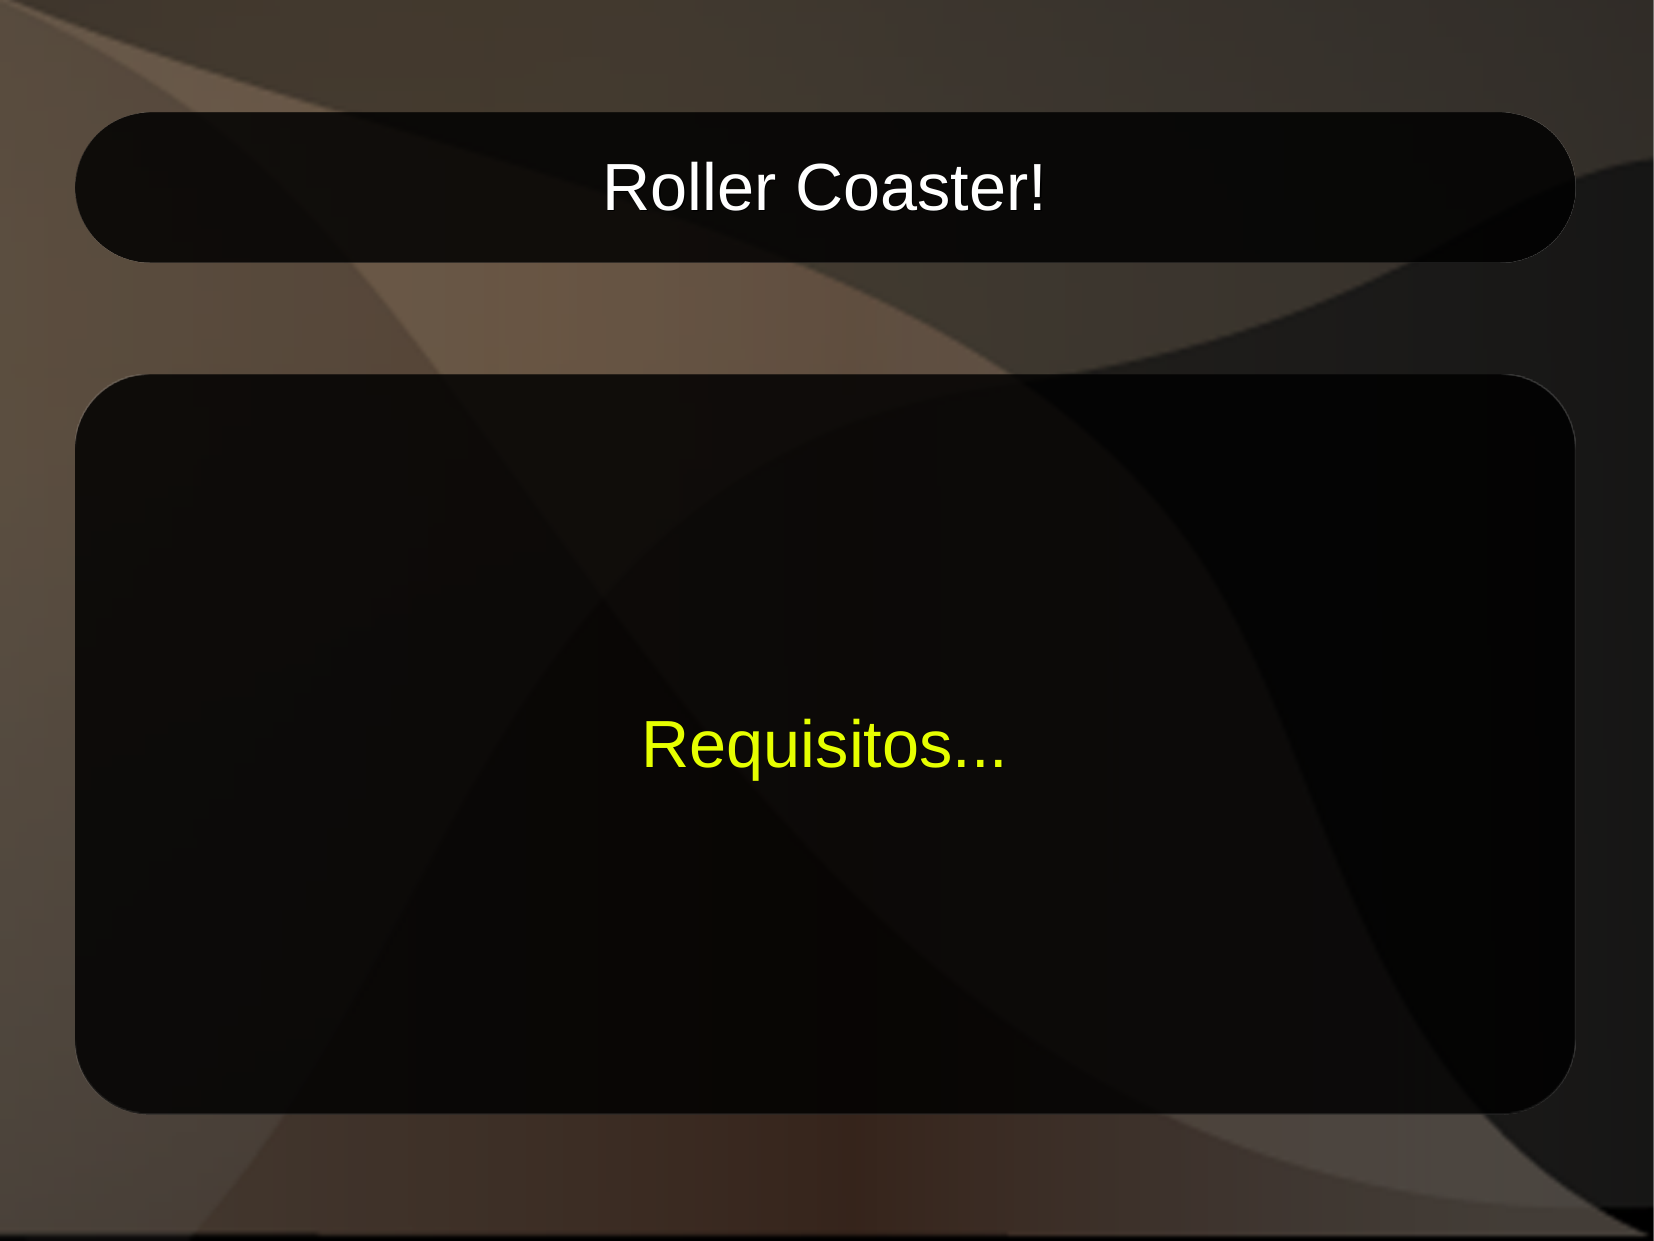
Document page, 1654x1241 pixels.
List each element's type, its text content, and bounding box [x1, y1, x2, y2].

picture [0, 0, 1654, 1241]
text_box Roller Coaster! [75, 112, 1576, 263]
text_box Requisitos... [75, 375, 1576, 1115]
